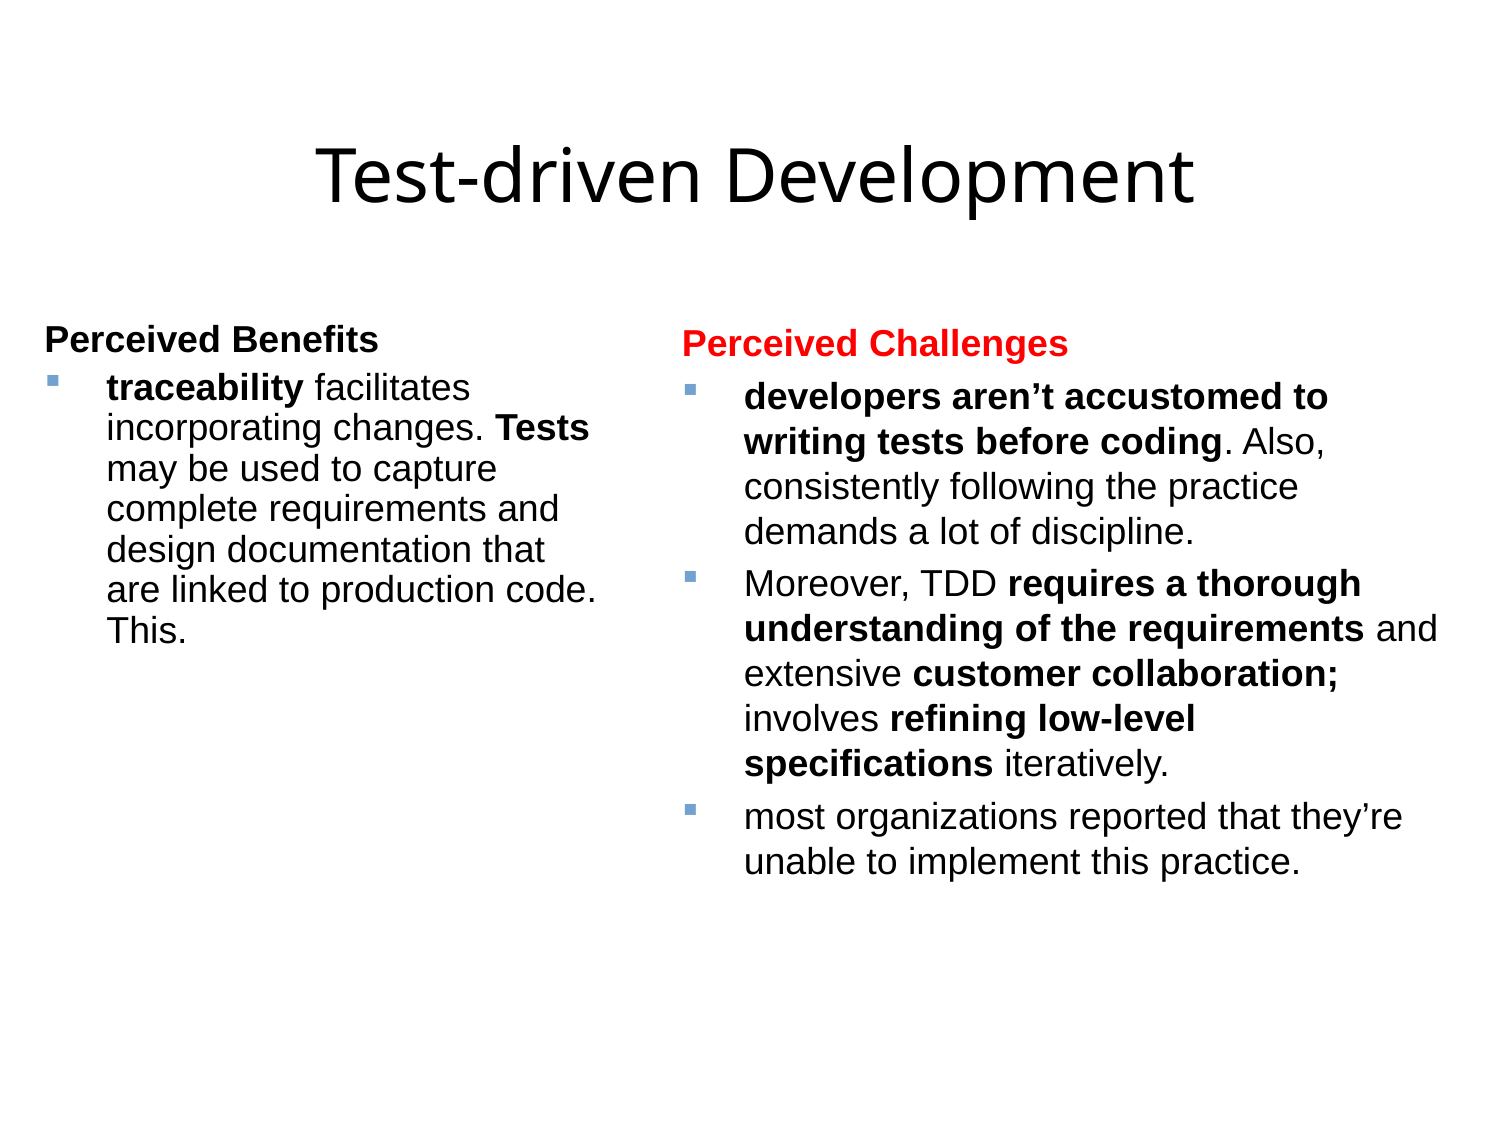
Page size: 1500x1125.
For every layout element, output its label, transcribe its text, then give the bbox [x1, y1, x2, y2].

title Test-driven Development [300, 37, 1438, 225]
list Perceived Benefits traceability facilitates incorporating changes. Tests may be used to capture complete requirements and design documentation that are linked to production code. This. [29, 312, 620, 1000]
text_box Perceived Challenges developers aren’t accustomed to writing tests before coding. Also, consistently following the practice demands a lot of discipline. Moreover, TDD requires a thorough understanding of the requirements and extensive customer collaboration; involves refining low-level specifications iteratively. most organizations reported that they’re unable to implement this practice. [667, 311, 1459, 1000]
